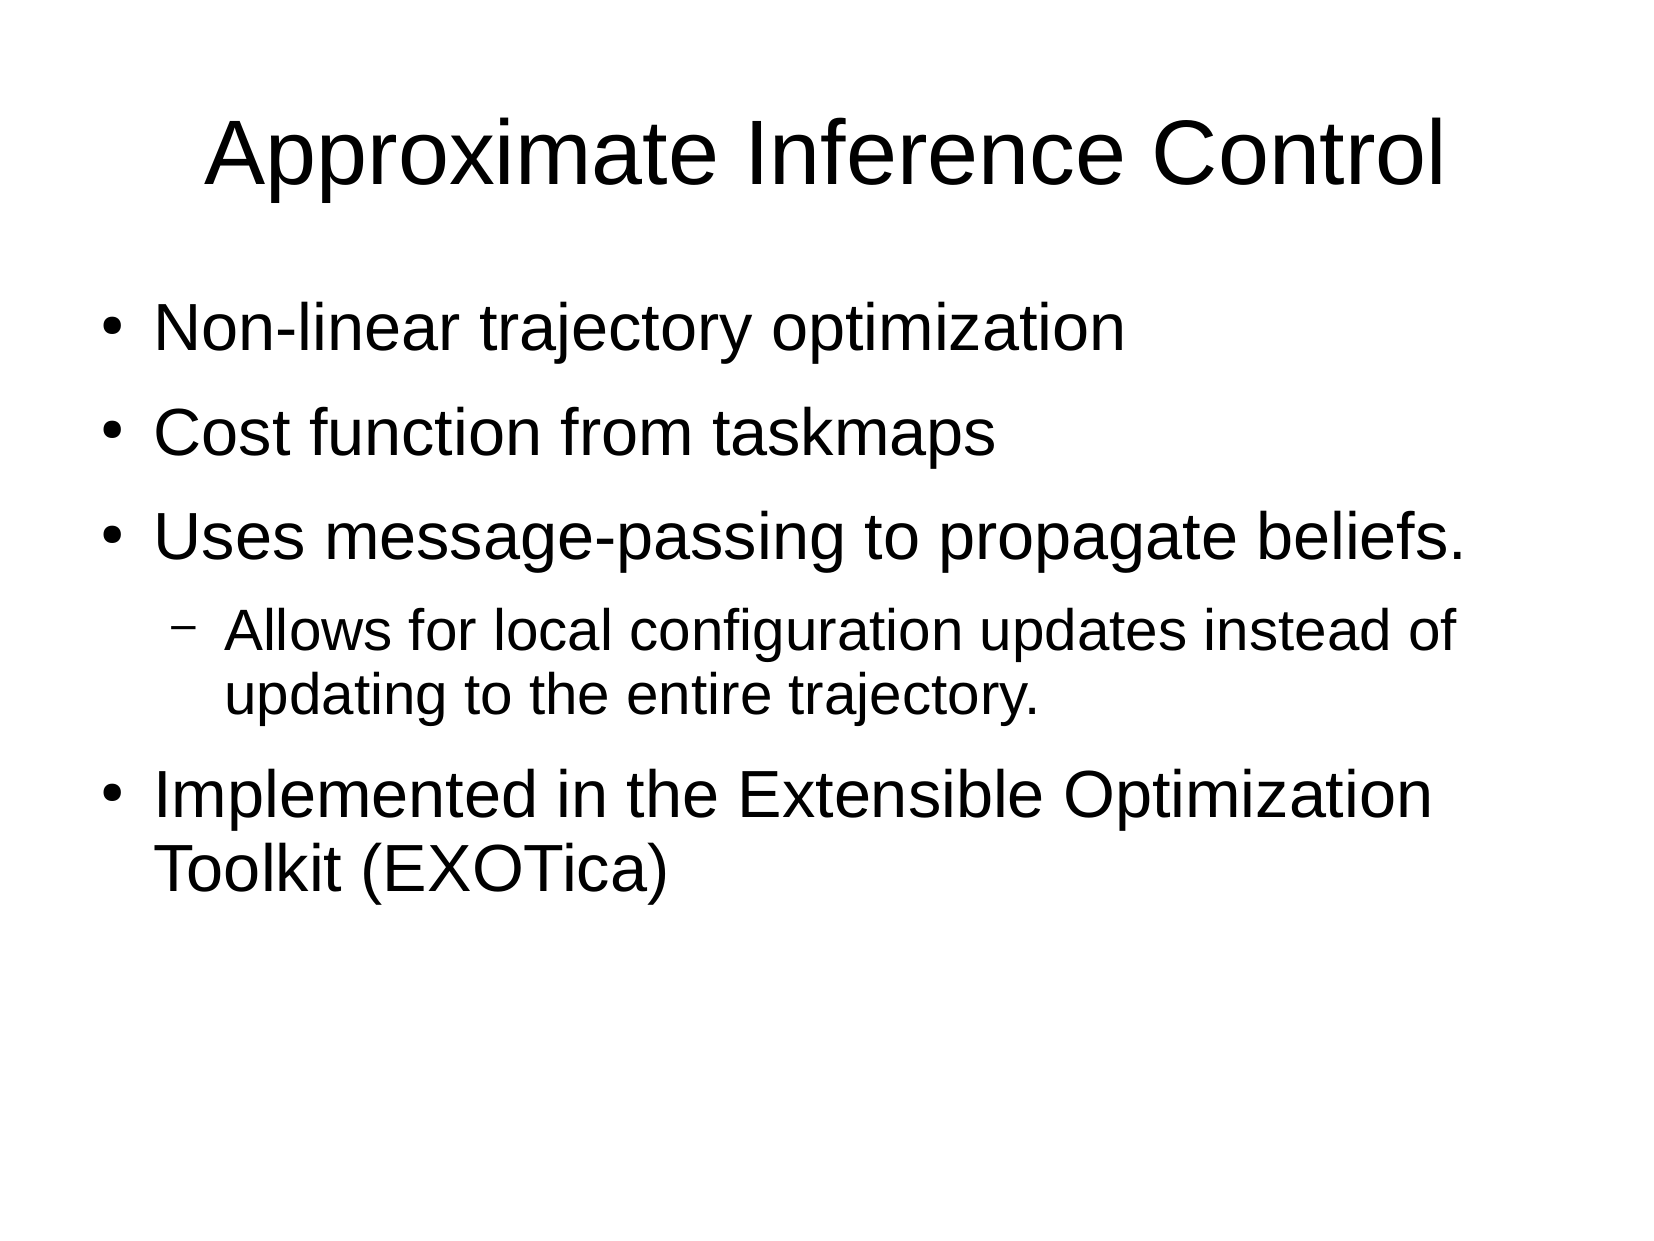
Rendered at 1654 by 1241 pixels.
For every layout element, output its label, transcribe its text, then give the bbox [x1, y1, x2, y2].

list Non-linear trajectory optimization Cost function from taskmaps Uses message-passing to propagate beliefs. Allows for local configuration updates instead of updating to the entire trajectory. Implemented in the Extensible Optimization Toolkit (EXOTica) [82, 290, 1571, 1010]
title Approximate Inference Control [82, 49, 1571, 257]
